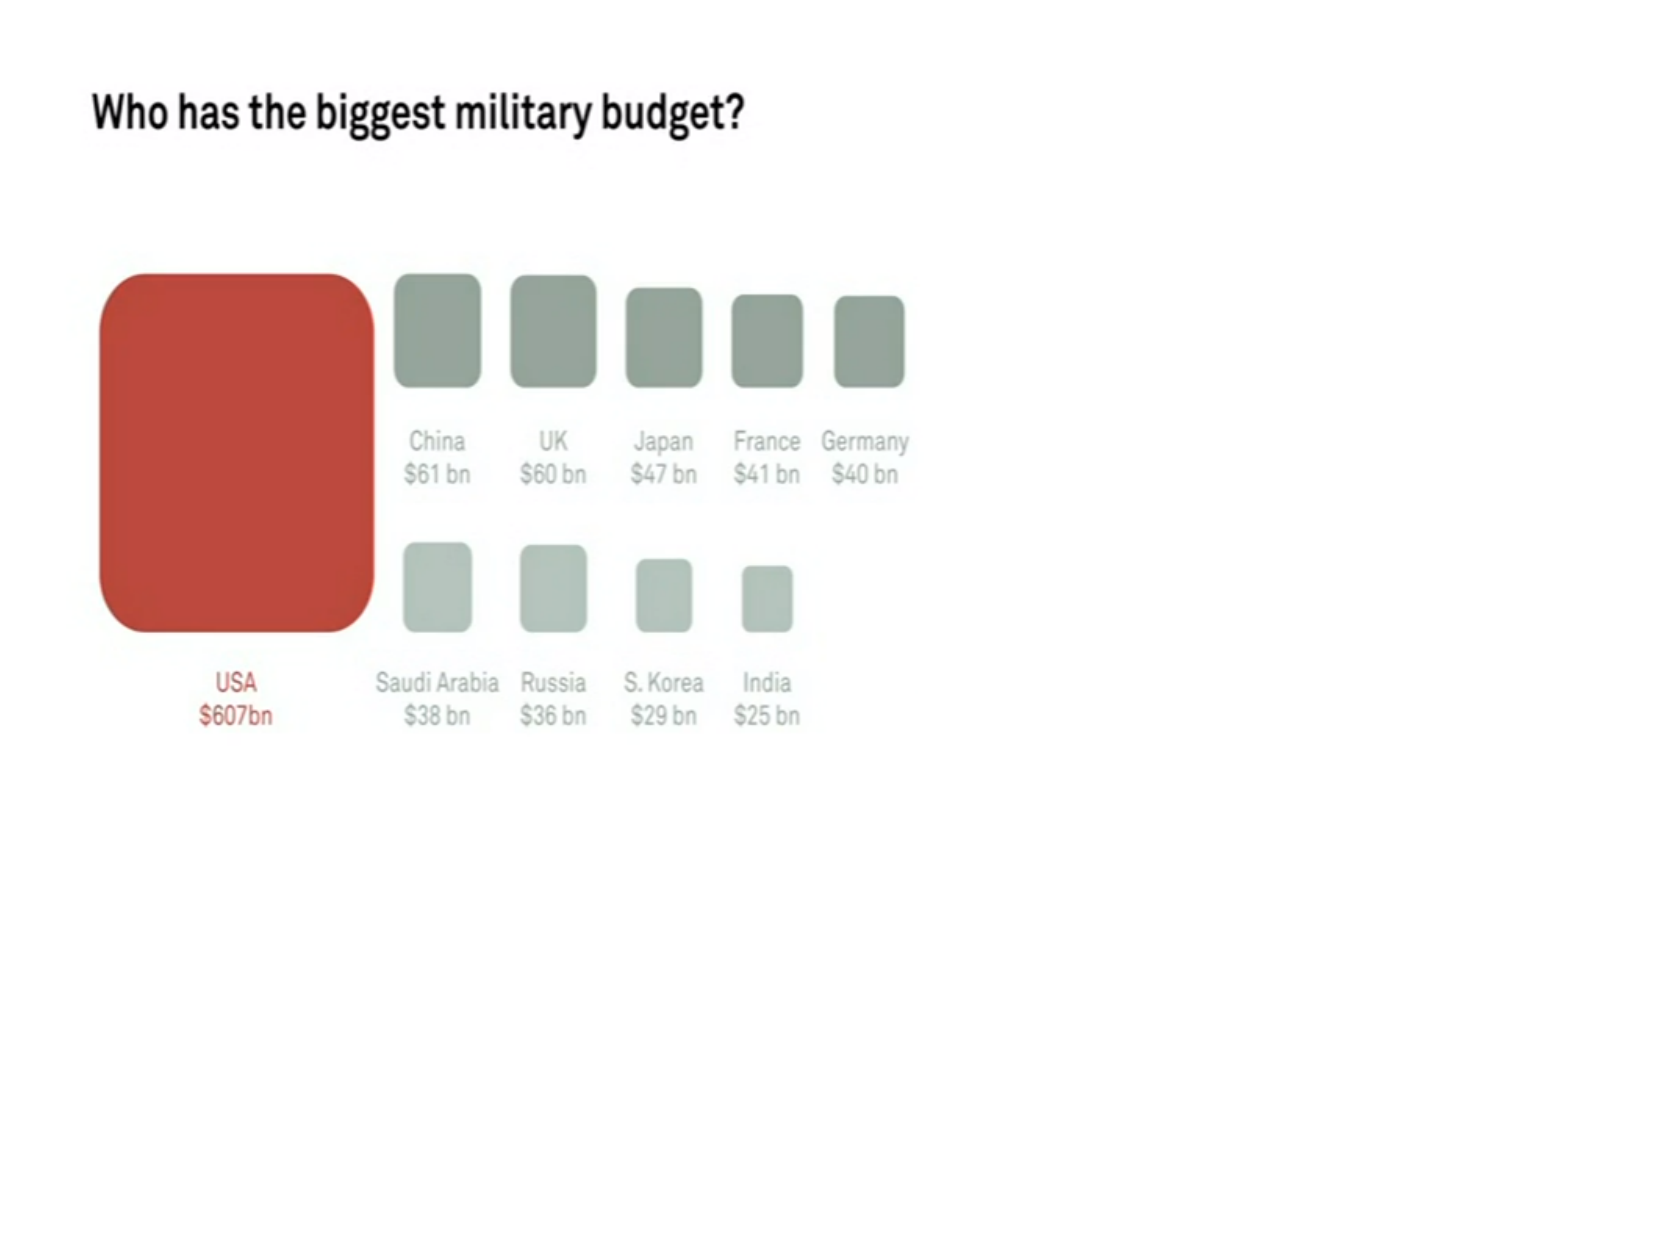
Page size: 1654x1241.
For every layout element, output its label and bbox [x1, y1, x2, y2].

picture [45, 74, 963, 755]
